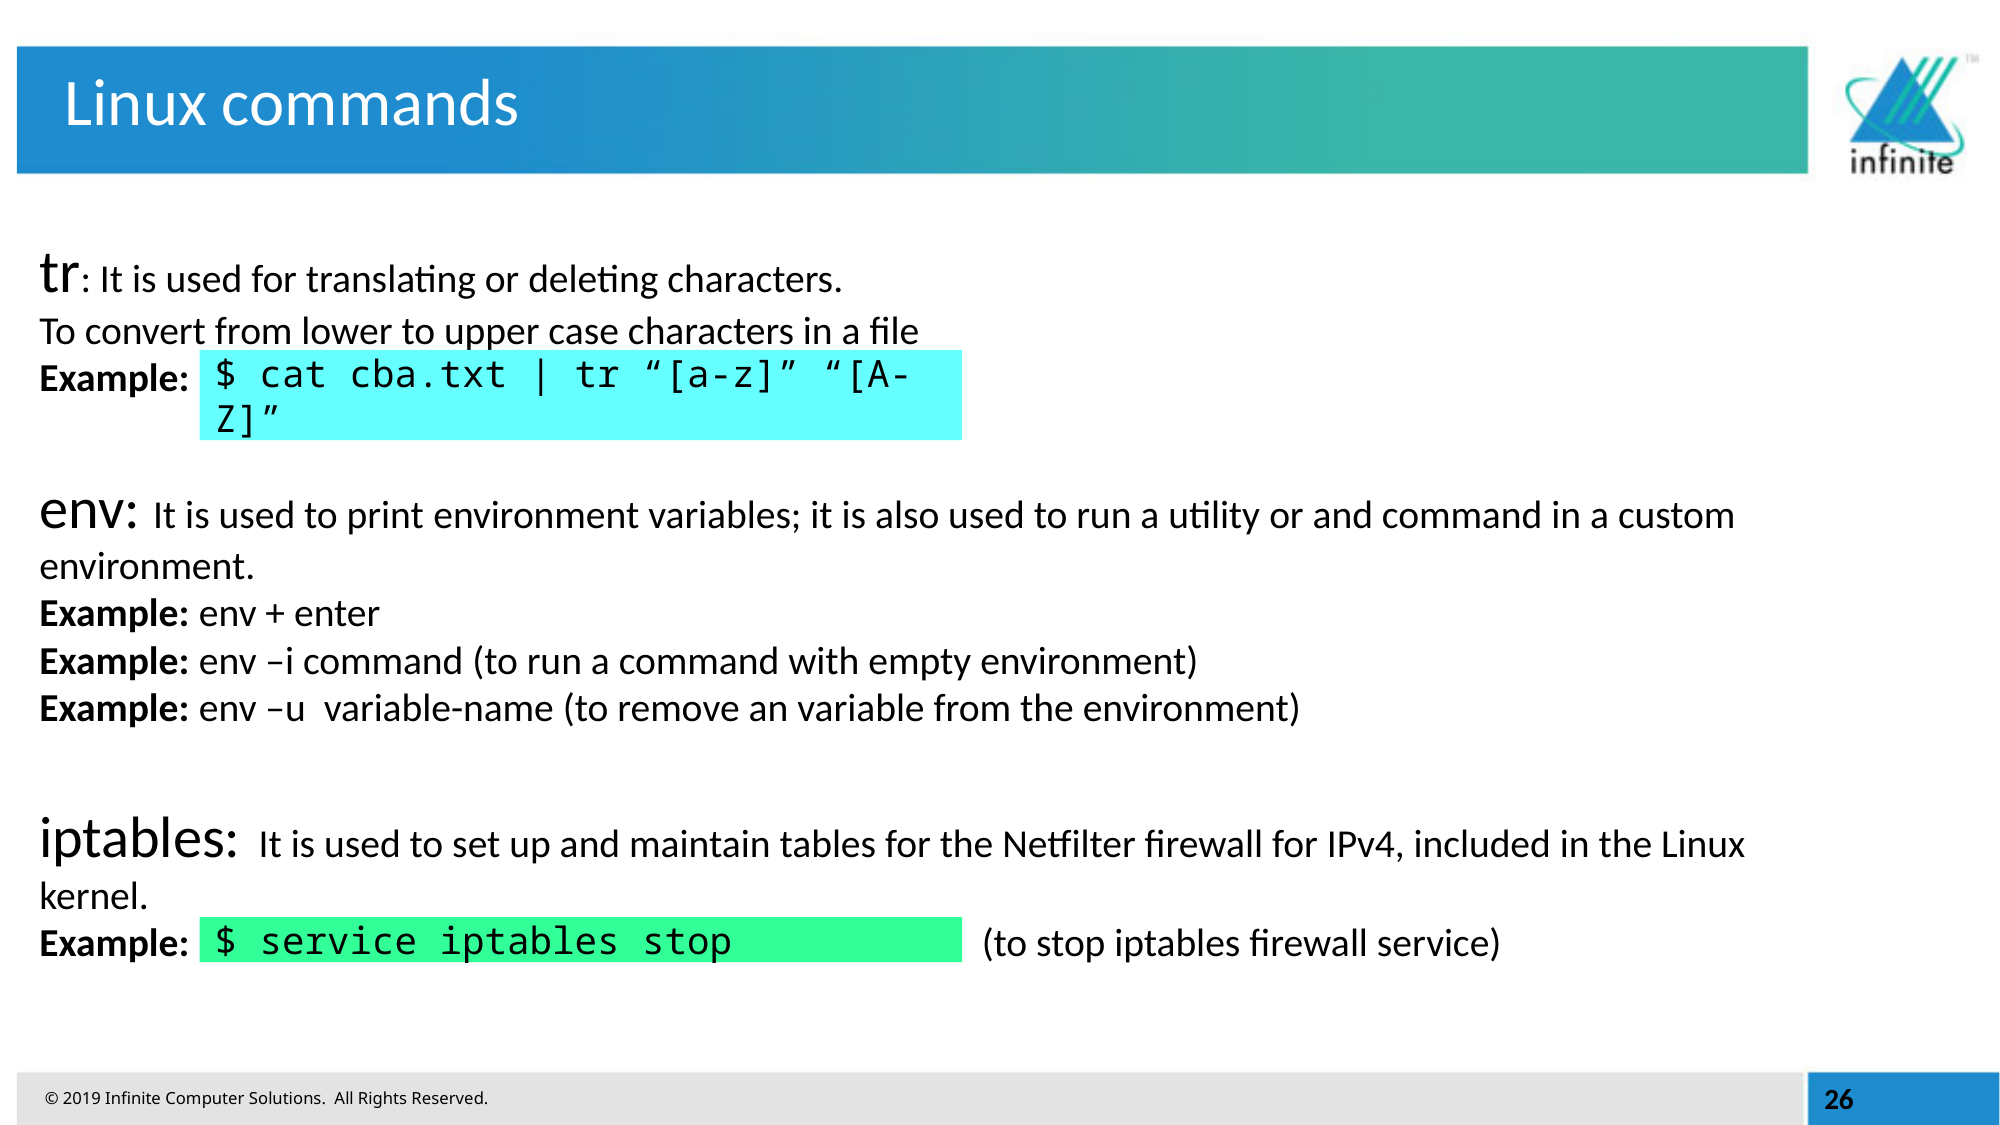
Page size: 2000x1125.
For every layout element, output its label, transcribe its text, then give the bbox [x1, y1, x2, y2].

text_box tr: It is used for translating or deleting characters. To convert from lower to upper case characters in a file Example: env: It is used to print environment variables; it is also used to run a utility or and command in a custom environment. Example: env + enter Example: env –i command (to run a command with empty environment) Example: env –u variable-name (to remove an variable from the environment) iptables: It is used to set up and maintain tables for the Netfilter firewall for IPv4, included in the Linux kernel. Example: (to stop iptables firewall service) [24, 224, 1813, 1090]
text_box $ service iptables stop [199, 917, 963, 963]
title Linux commands [49, 51, 1913, 182]
text_box $ cat cba.txt | tr “[a-z]” “[A-Z]” [199, 349, 963, 441]
slide_number <number> [1662, 1073, 2000, 1125]
picture [16, 0, 2000, 1125]
